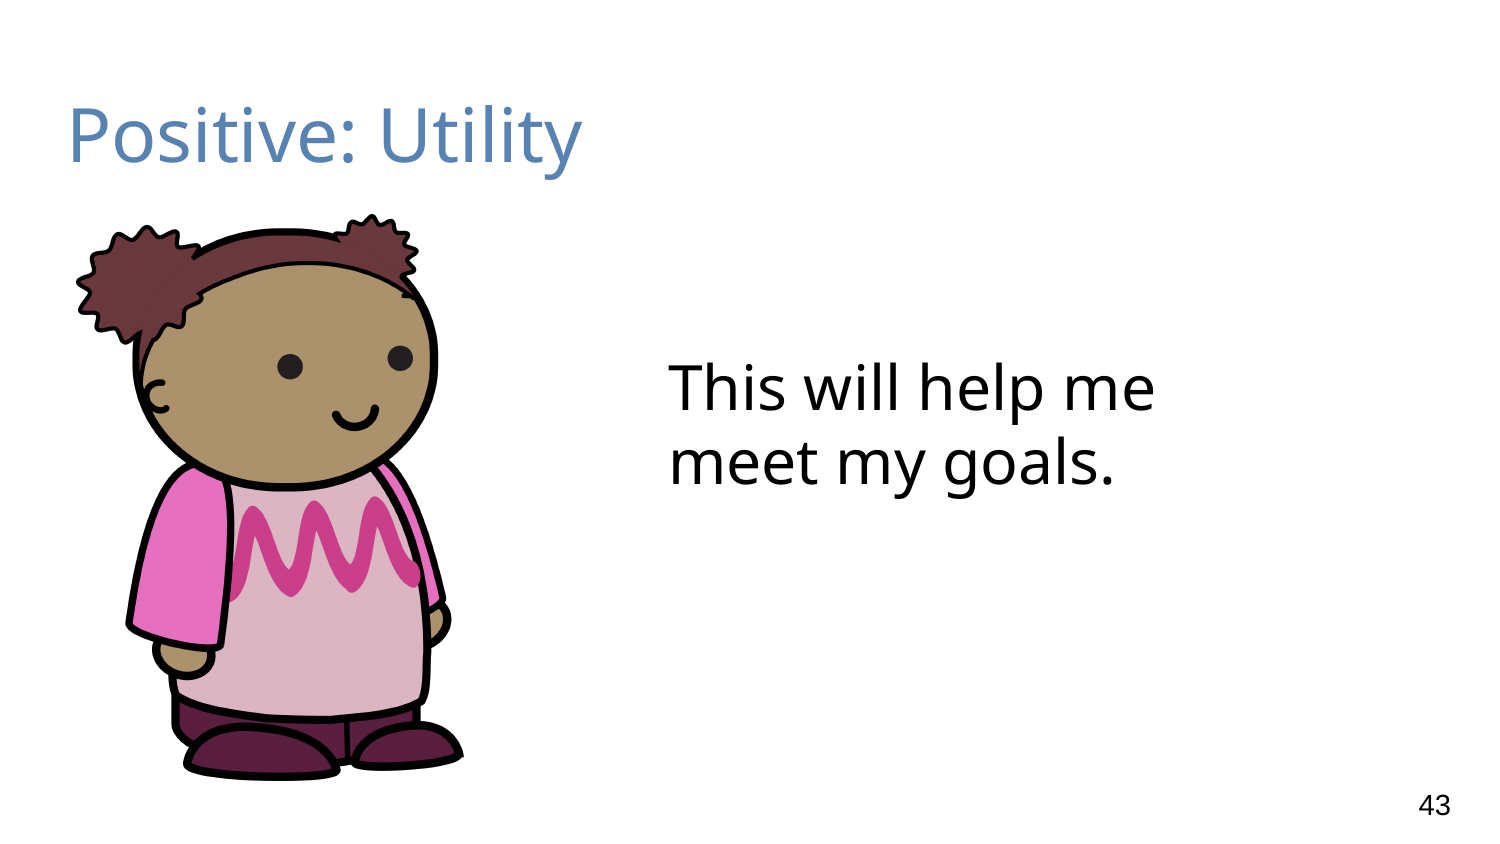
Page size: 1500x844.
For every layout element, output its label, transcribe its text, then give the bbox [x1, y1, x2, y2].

picture [76, 214, 464, 781]
text_box This will help me meet my goals. [653, 332, 1308, 639]
title Positive: Utility [51, 72, 1449, 167]
